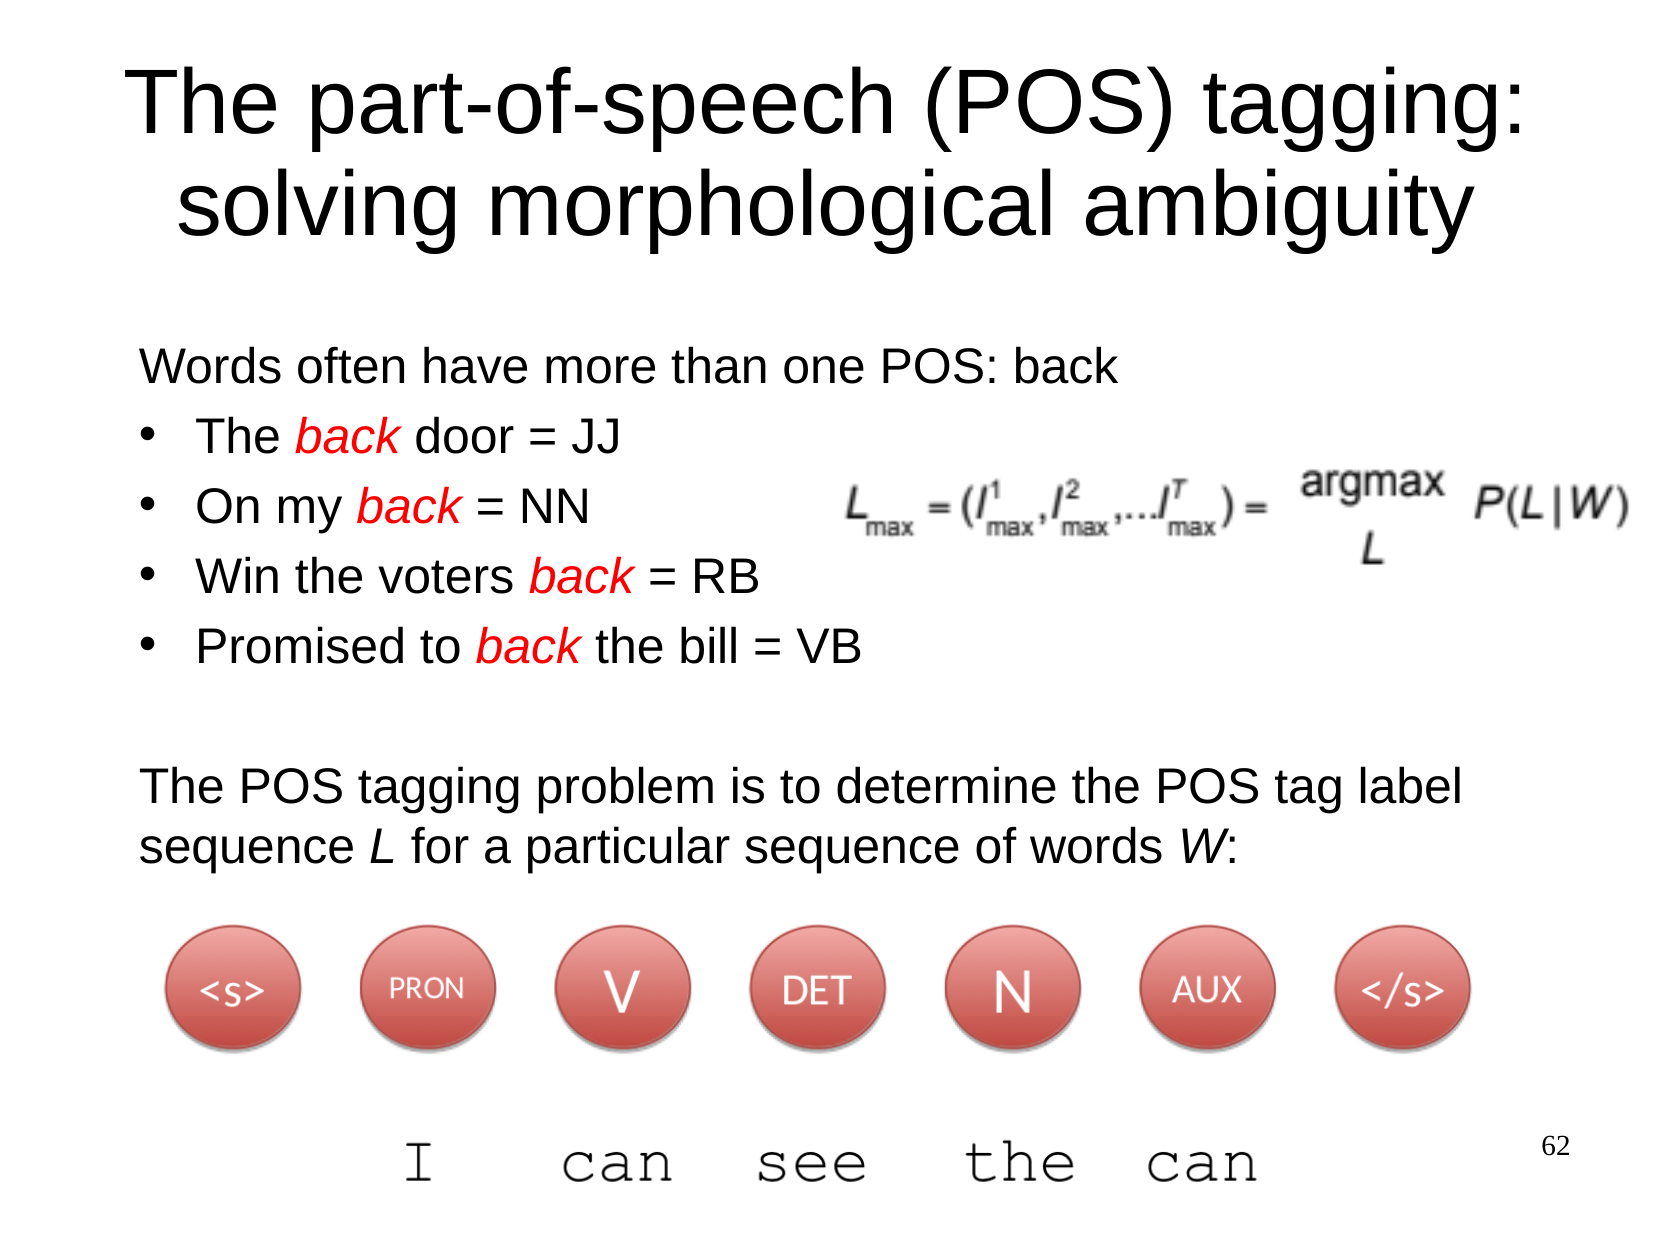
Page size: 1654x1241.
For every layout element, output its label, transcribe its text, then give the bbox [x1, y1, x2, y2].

title The part-of-speech (POS) tagging: solving morphological ambiguity [82, 49, 1571, 257]
picture [840, 435, 1632, 579]
picture [133, 902, 1501, 1195]
list Words often have more than one POS: back The back door = JJ On my back = NN Win the voters back = RB Promised to back the bill = VB The POS tagging problem is to determine the POS tag label sequence L for a particular sequence of words W: [123, 326, 1542, 1112]
